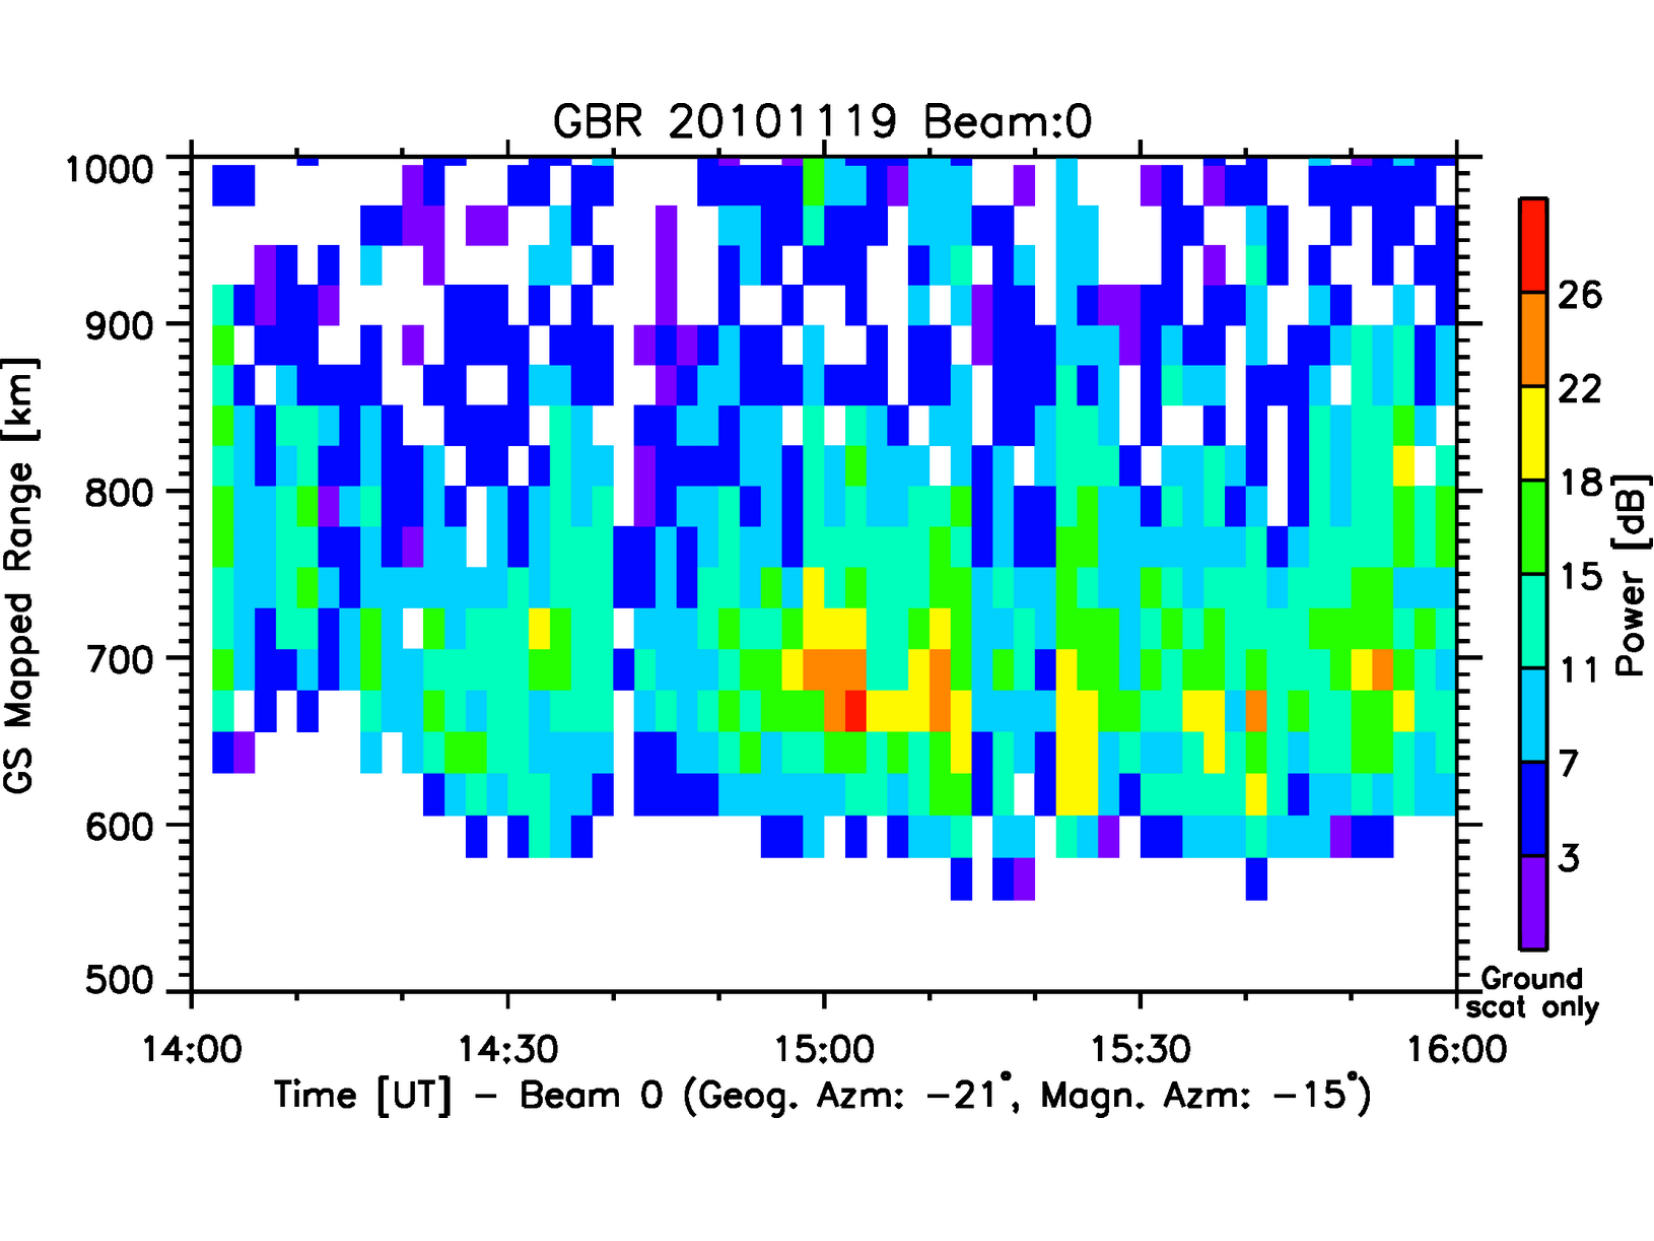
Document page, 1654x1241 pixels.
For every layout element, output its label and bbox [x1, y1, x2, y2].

picture [0, 103, 1653, 1118]
